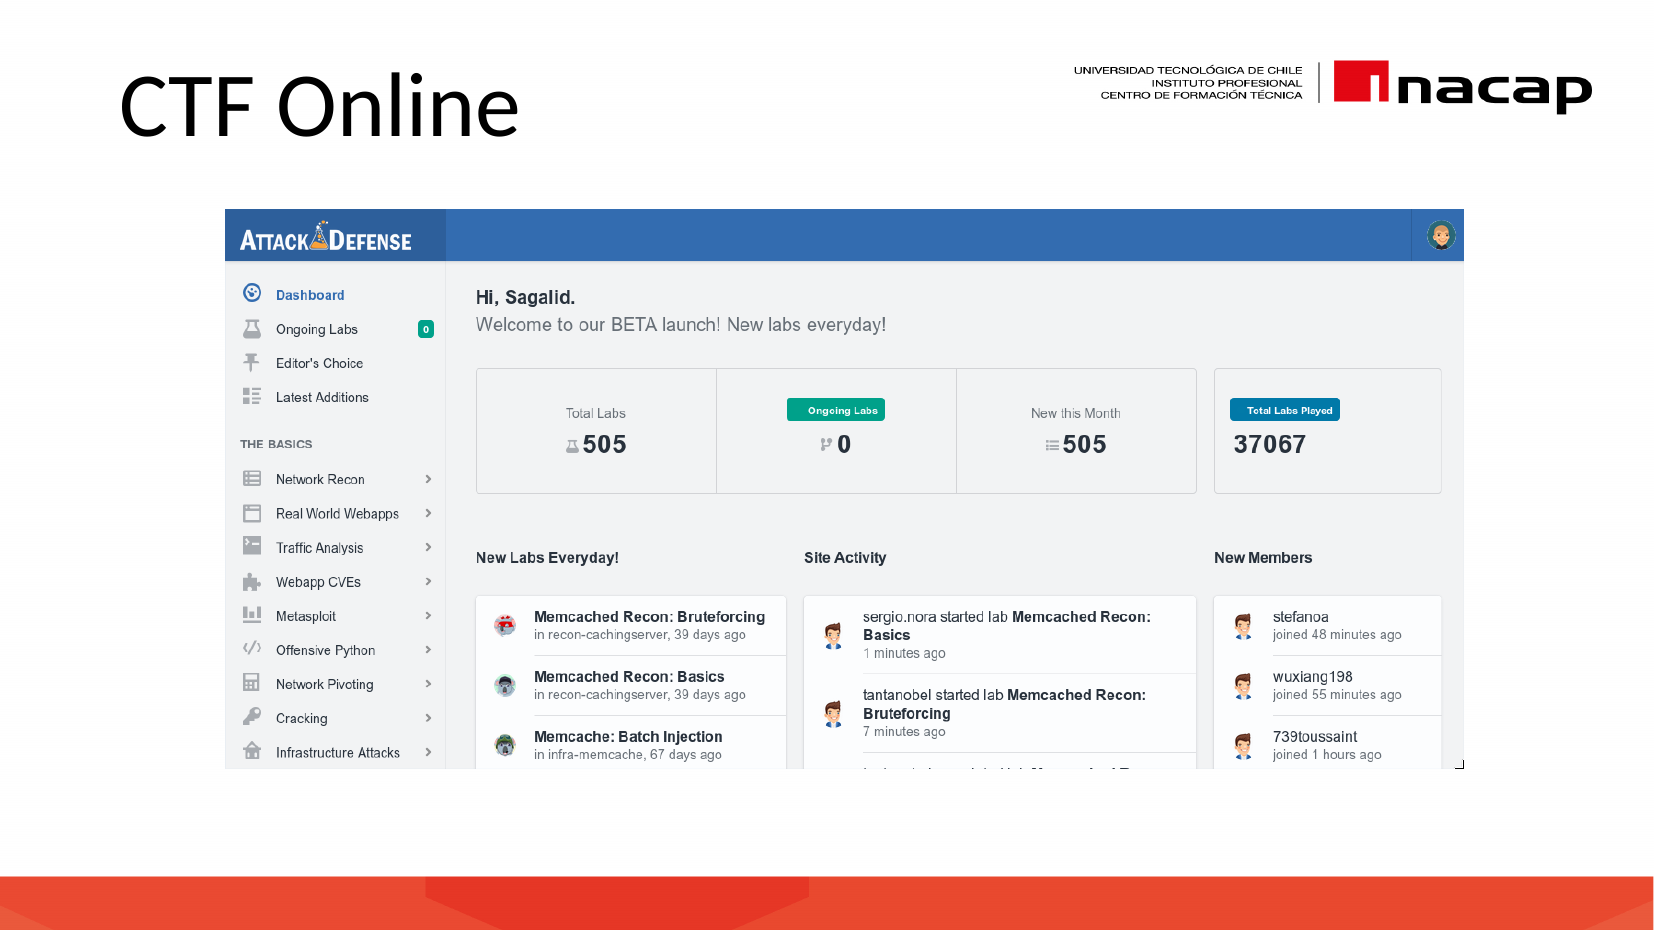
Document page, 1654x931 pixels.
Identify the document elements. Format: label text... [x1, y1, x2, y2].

picture [0, 0, 1654, 930]
text_box CTF Online [105, 60, 996, 167]
